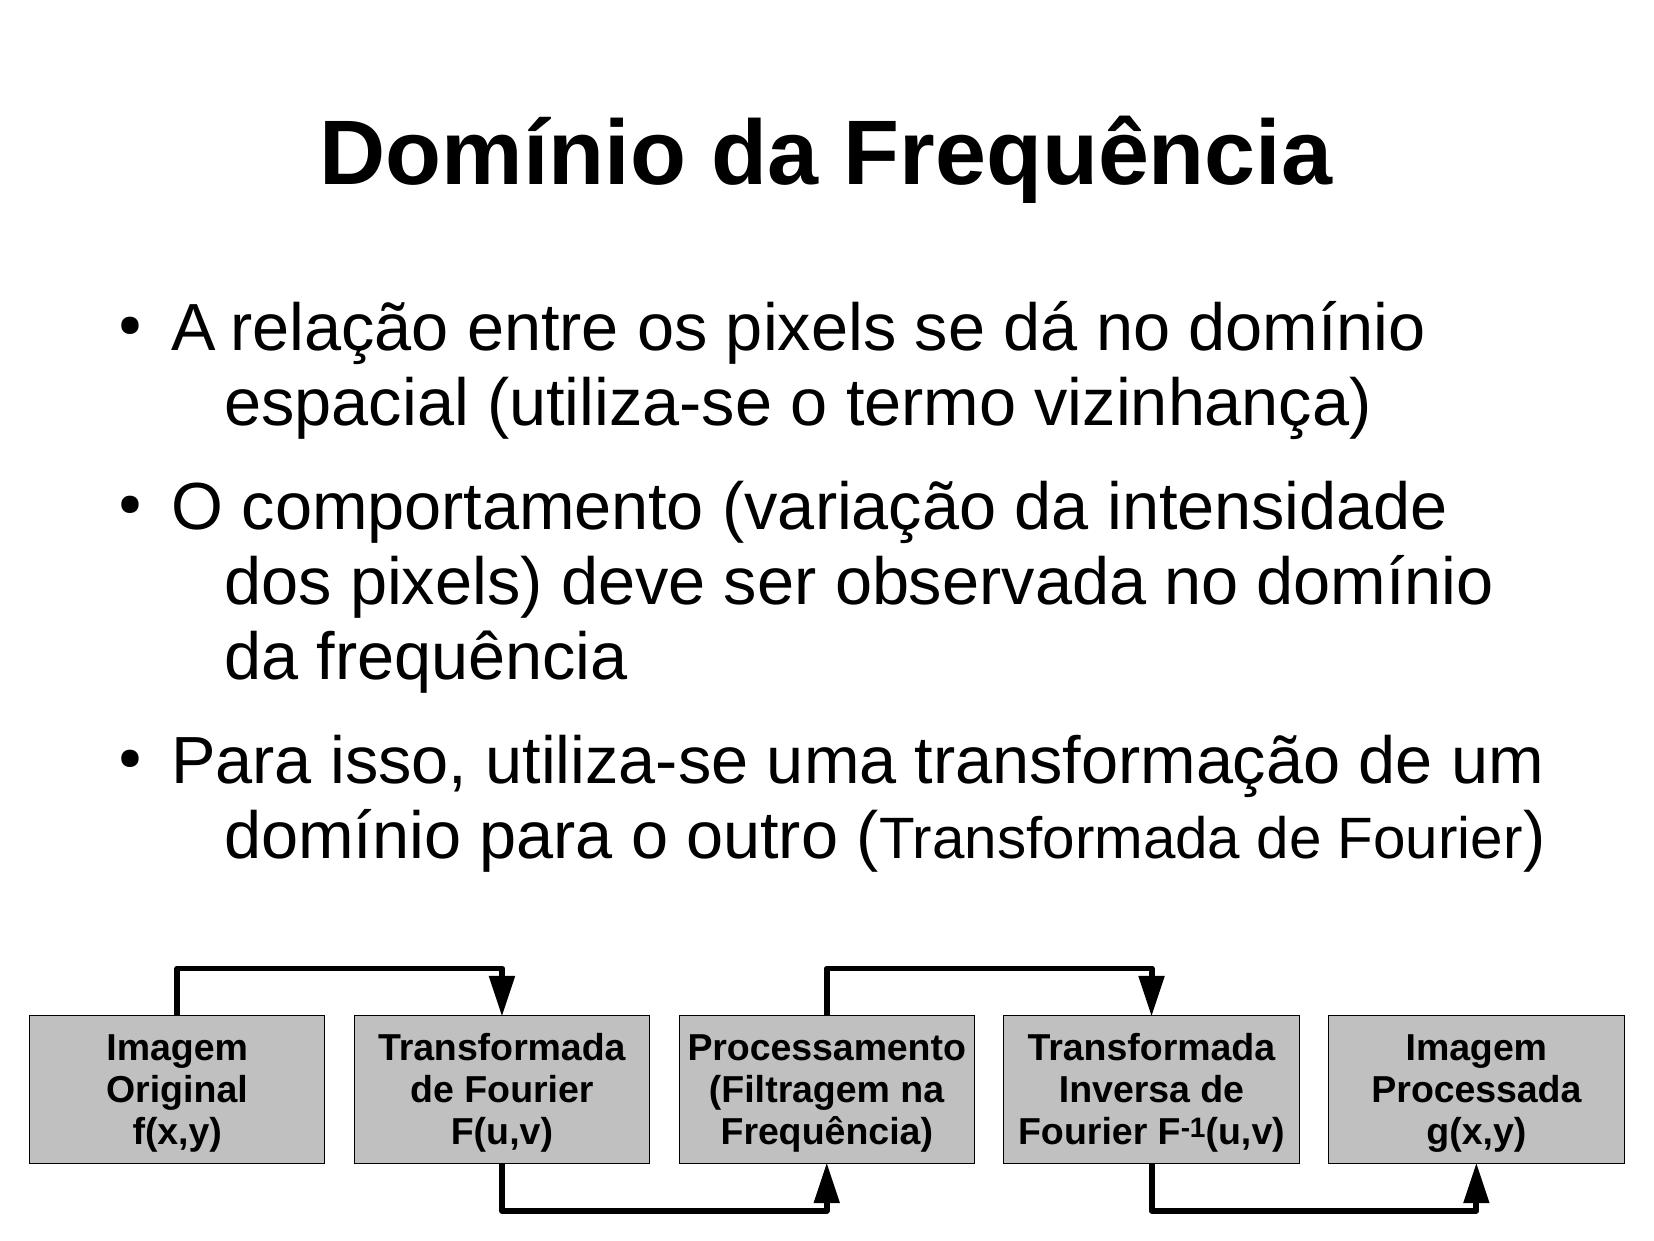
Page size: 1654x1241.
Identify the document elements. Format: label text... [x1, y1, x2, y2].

text_box Imagem Original f(x,y) [29, 1015, 325, 1164]
list A relação entre os pixels se dá no domínio espacial (utiliza-se o termo vizinhança) O comportamento (variação da intensidade dos pixels) deve ser observada no domínio da frequência Para isso, utiliza-se uma transformação de um domínio para o outro (Transformada de Fourier) [82, 290, 1571, 886]
text_box Processamento (Filtragem na Frequência) [679, 1015, 975, 1164]
text_box Transformada Inversa de Fourier F-1(u,v) [1003, 1015, 1300, 1164]
text_box Imagem Processada g(x,y) [1328, 1015, 1625, 1164]
text_box Transformada de Fourier F(u,v) [354, 1015, 650, 1164]
title Domínio da Frequência [82, 49, 1571, 257]
